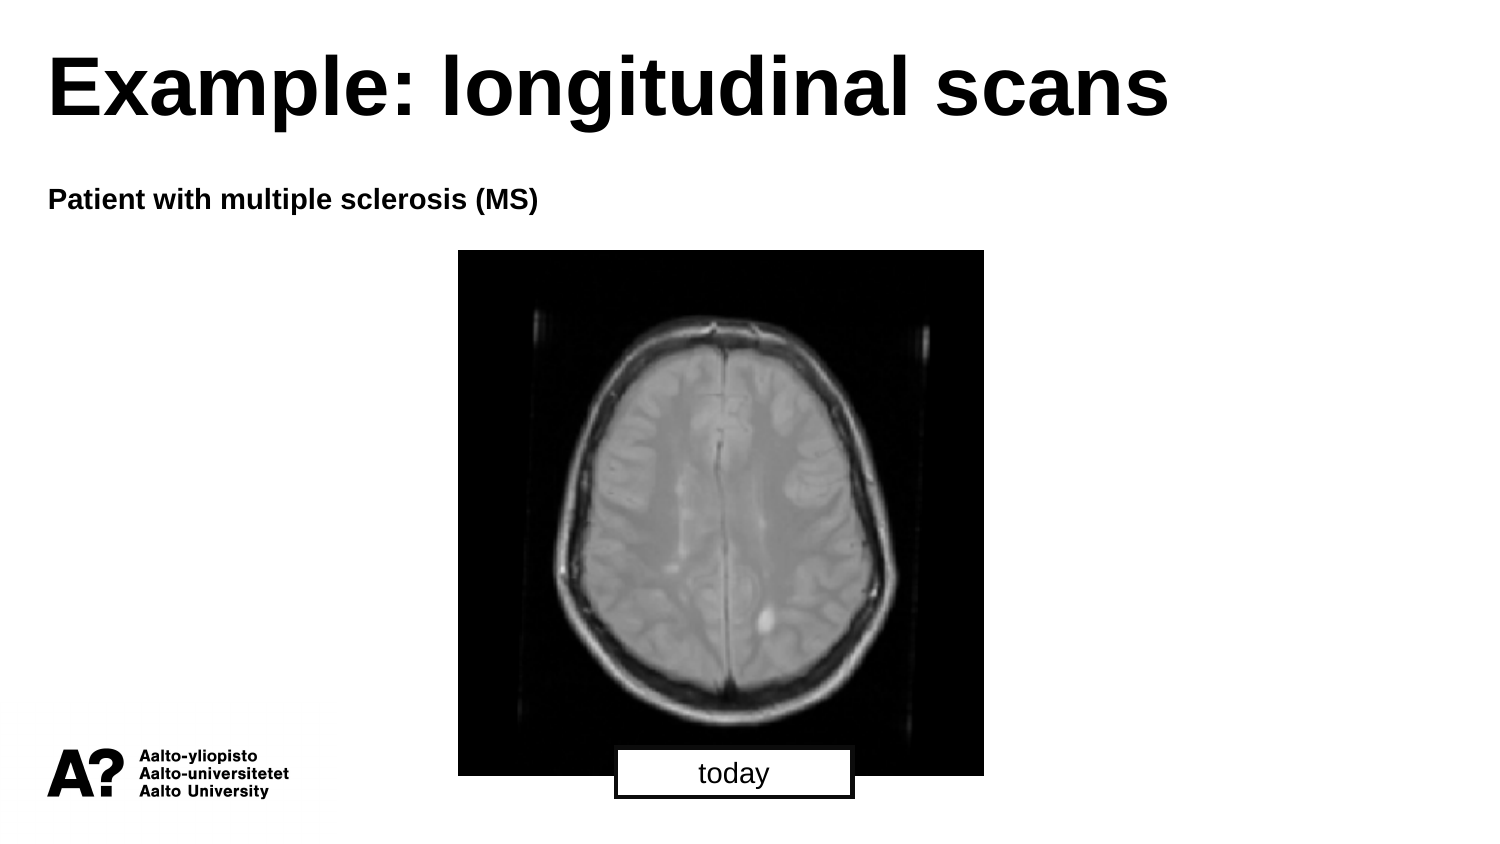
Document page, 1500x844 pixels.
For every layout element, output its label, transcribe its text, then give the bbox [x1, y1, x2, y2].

picture [0, 702, 337, 844]
picture [458, 250, 984, 776]
text_box today [615, 747, 853, 798]
list Example: longitudinal scans [47, 32, 1442, 197]
list Patient with multiple sclerosis (MS) [48, 180, 696, 235]
